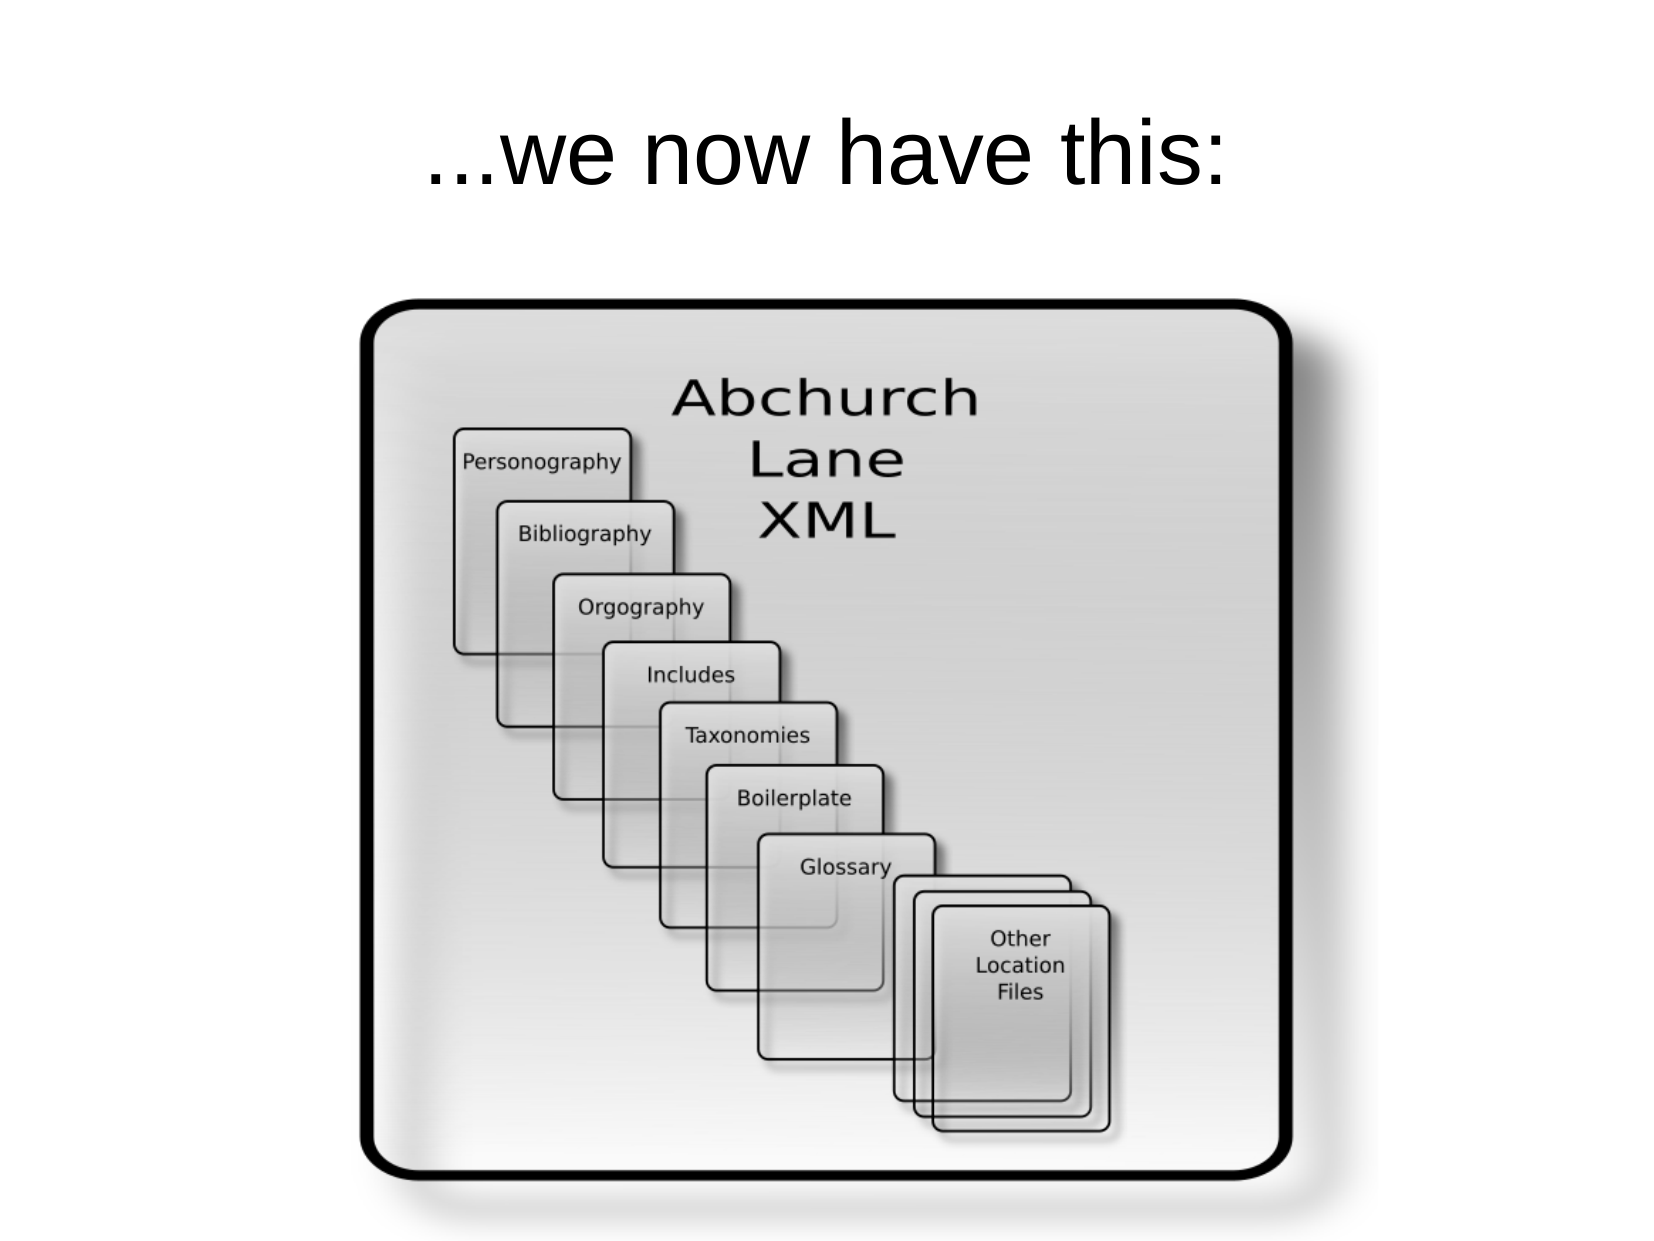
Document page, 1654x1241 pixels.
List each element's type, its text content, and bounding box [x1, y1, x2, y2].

picture [250, 192, 1403, 1241]
title ...we now have this: [82, 49, 1571, 257]
